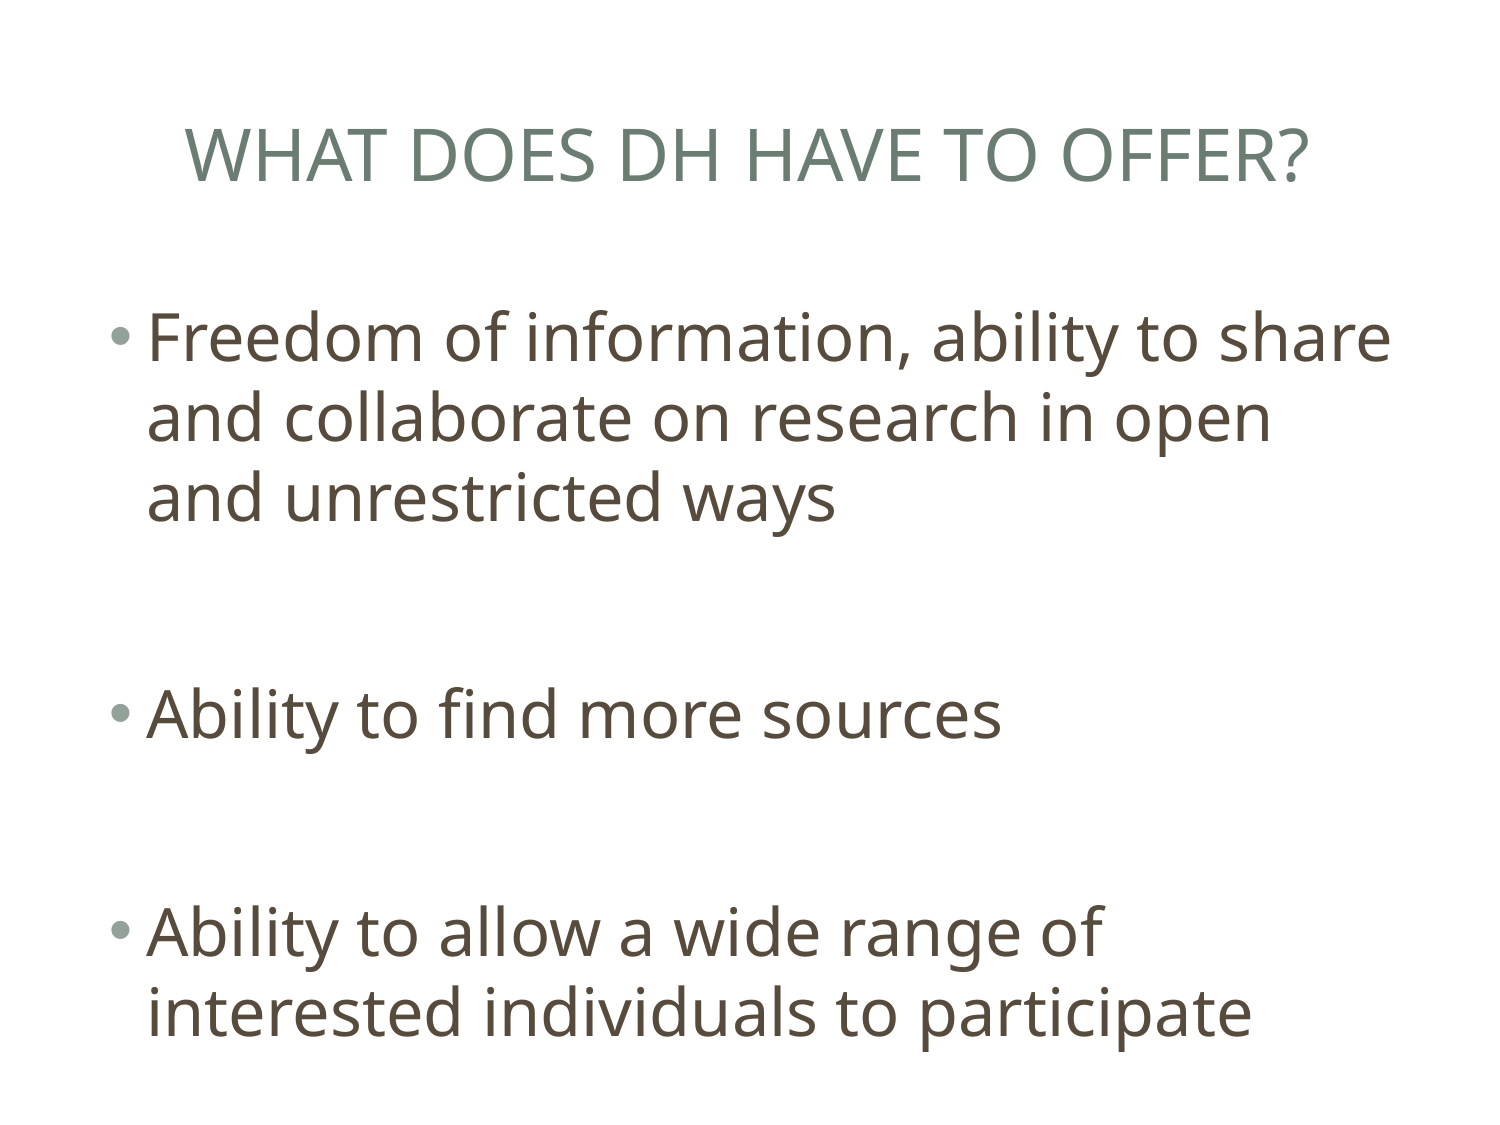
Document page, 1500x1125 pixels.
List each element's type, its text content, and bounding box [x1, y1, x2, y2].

list Freedom of information, ability to share and collaborate on research in open and unrestricted ways Ability to find more sources Ability to allow a wide range of interested individuals to participate [75, 287, 1425, 1079]
title What does dh have to offer? [69, 66, 1425, 238]
